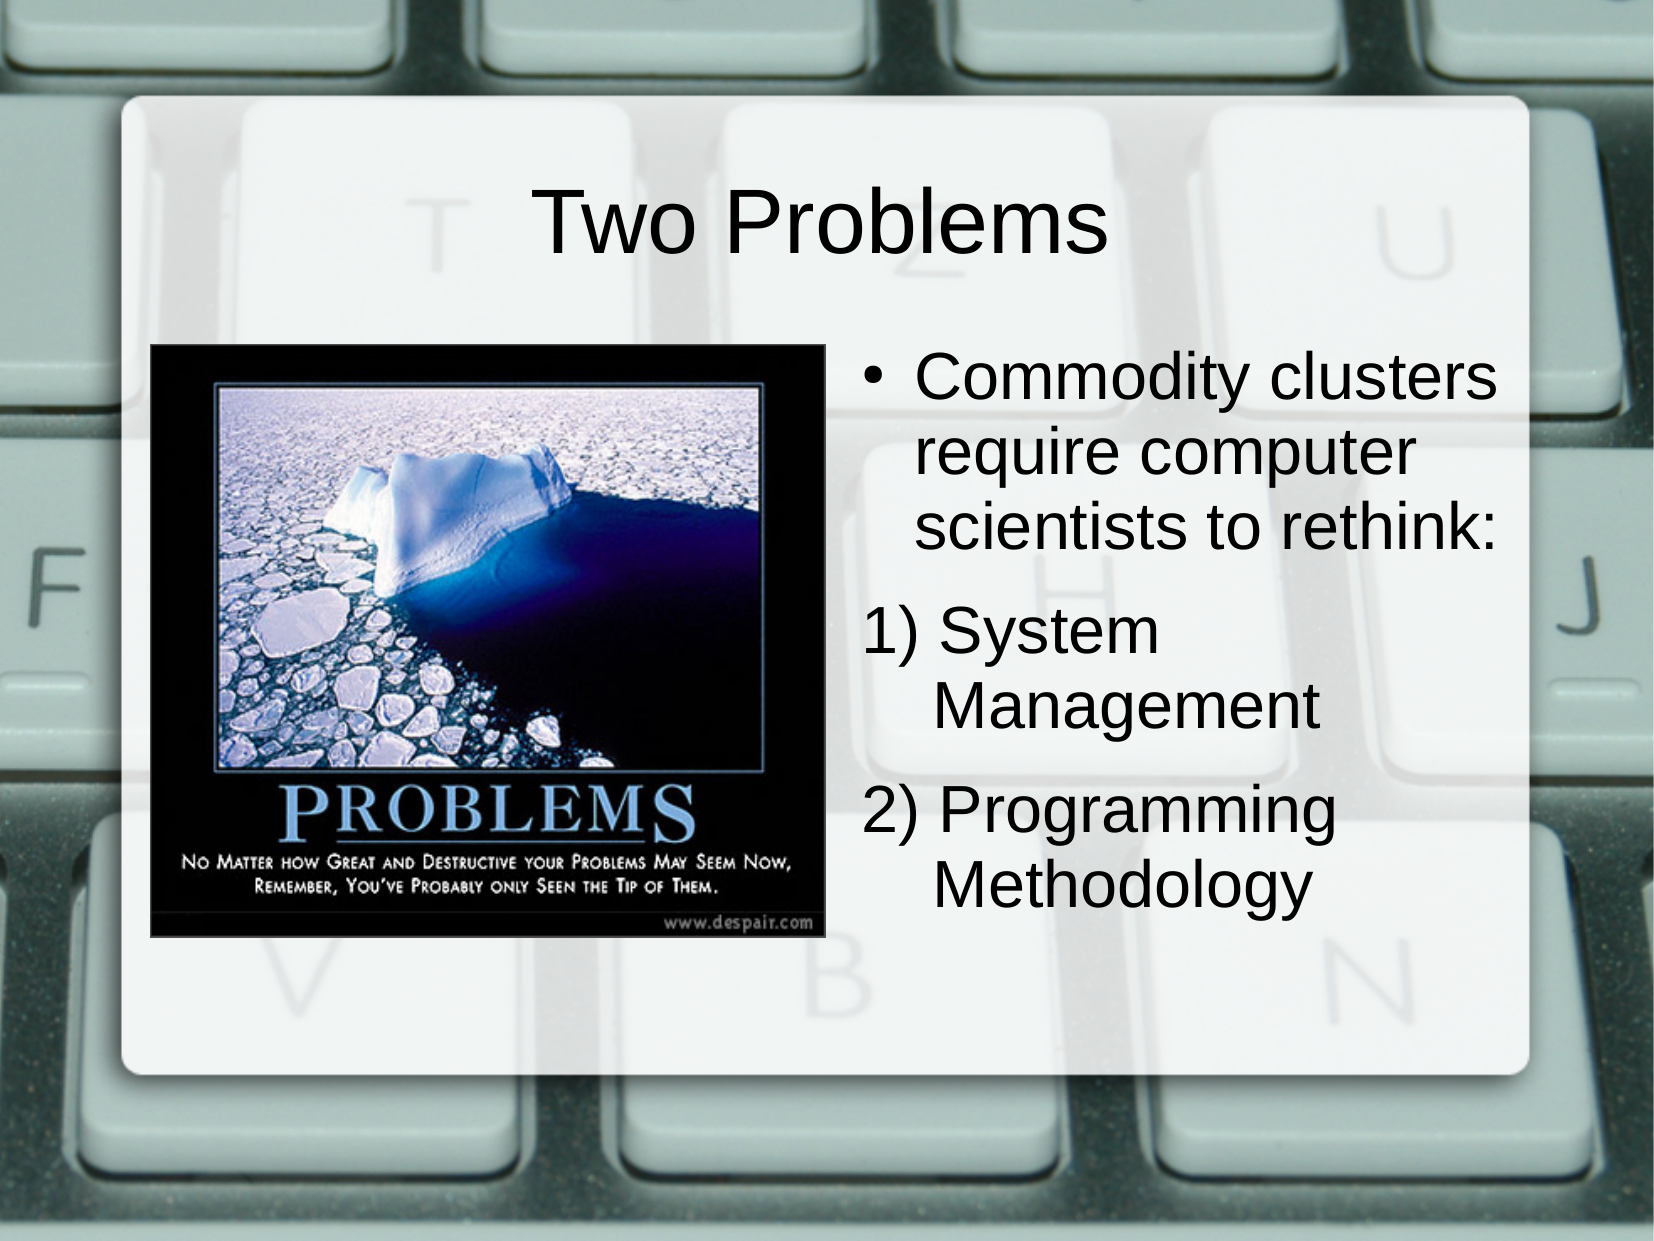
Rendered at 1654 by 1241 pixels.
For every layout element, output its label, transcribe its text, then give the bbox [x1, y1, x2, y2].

title Two Problems [135, 117, 1506, 325]
picture [0, 0, 1654, 1241]
list Commodity clusters require computer scientists to rethink: System Management Programming Methodology [843, 339, 1507, 1049]
